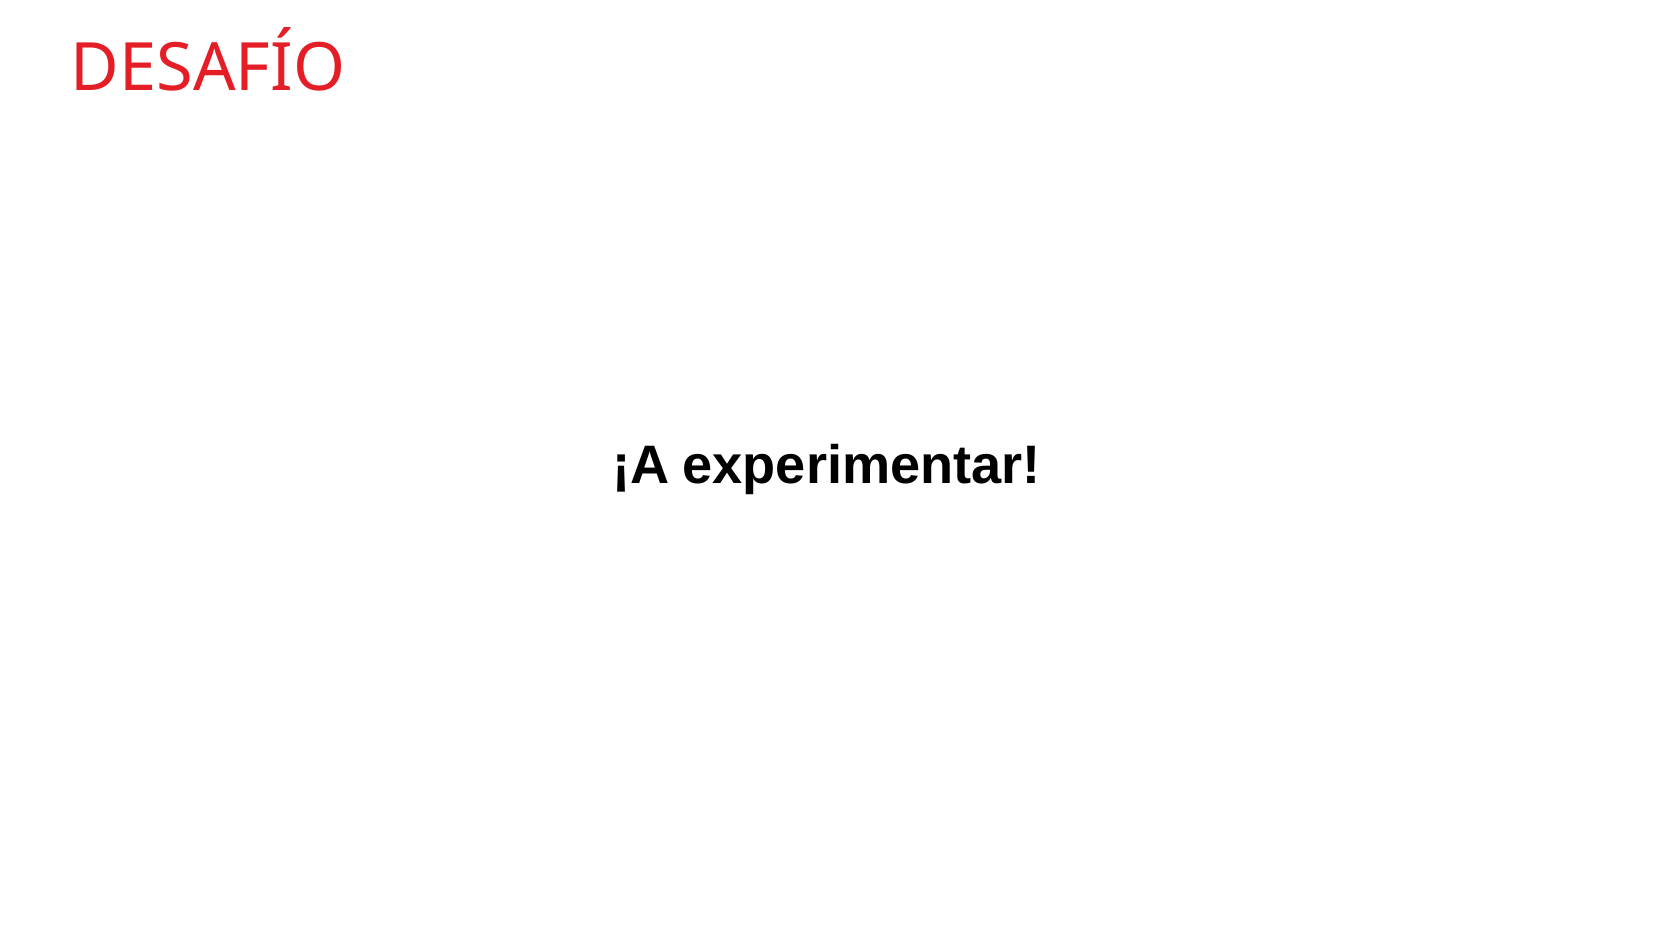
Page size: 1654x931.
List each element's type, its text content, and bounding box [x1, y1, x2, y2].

text_box ¡A experimentar! [597, 427, 1057, 503]
title DESAFÍO [70, 11, 1347, 118]
